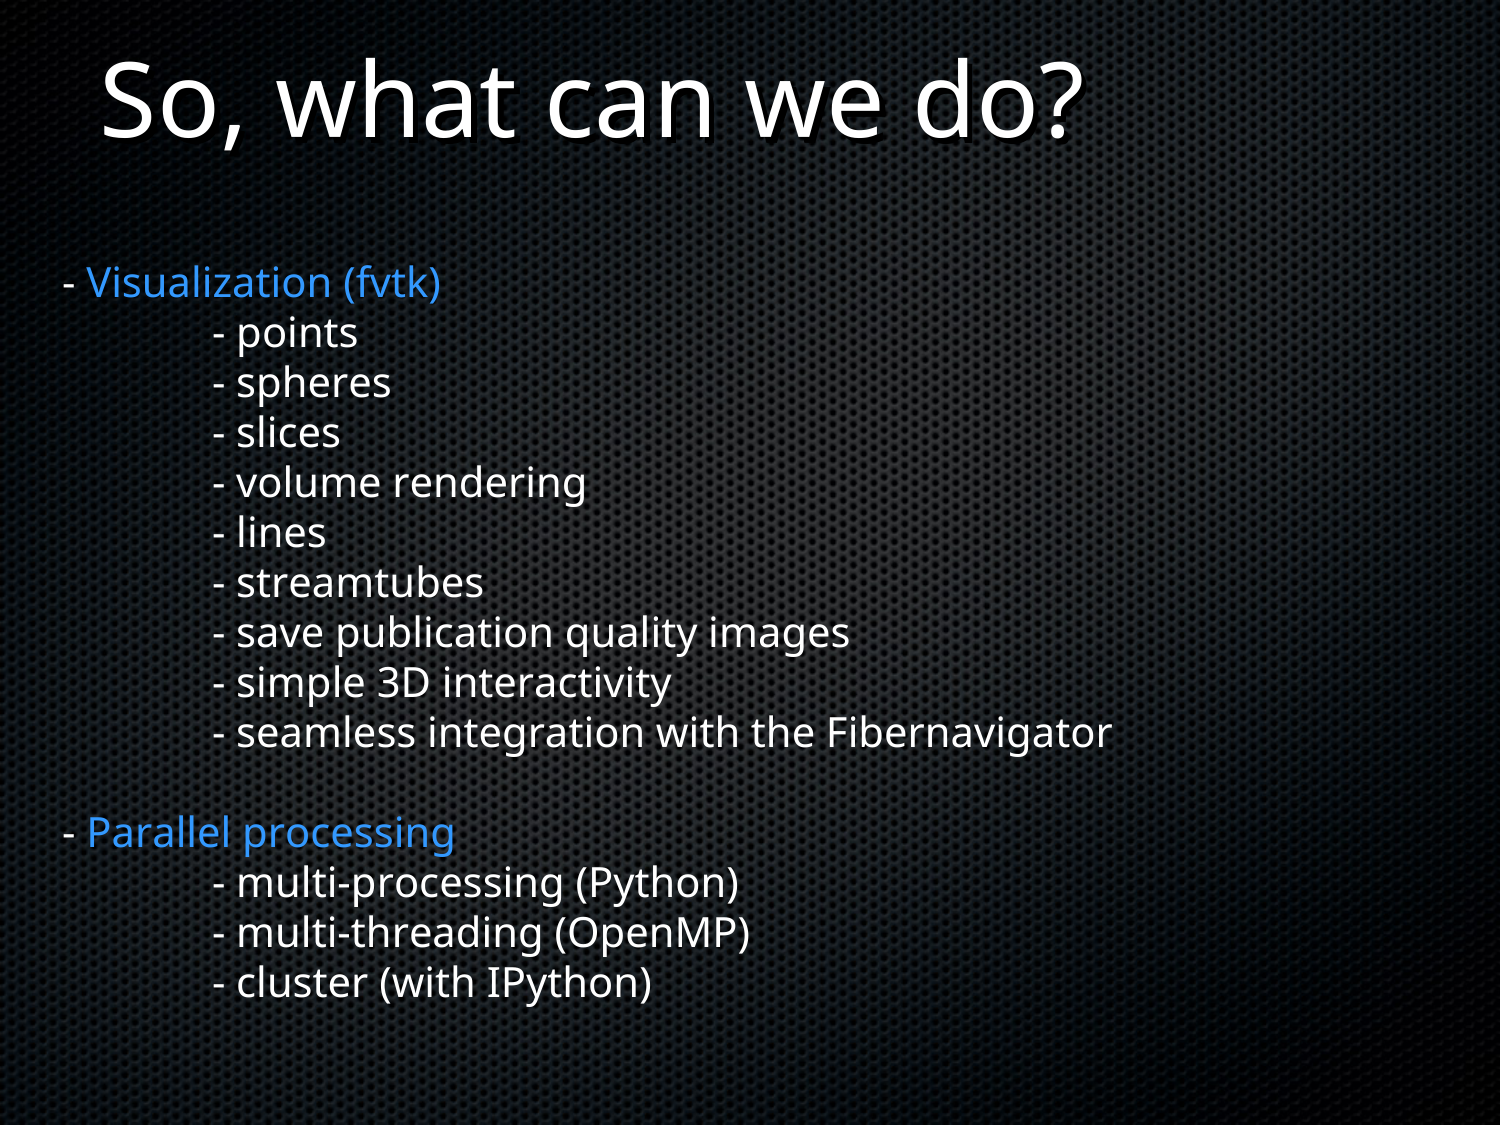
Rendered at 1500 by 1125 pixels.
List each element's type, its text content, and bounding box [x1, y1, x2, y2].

text_box - Visualization (fvtk) - points - spheres - slices - volume rendering - lines - streamtubes - save publication quality images - simple 3D interactivity - seamless integration with the Fibernavigator - Parallel processing - multi-processing (Python) - multi-threading (OpenMP) - cluster (with IPython) [47, 248, 1477, 1125]
picture [0, 0, 1500, 1125]
title So, what can we do? [91, 11, 1411, 181]
